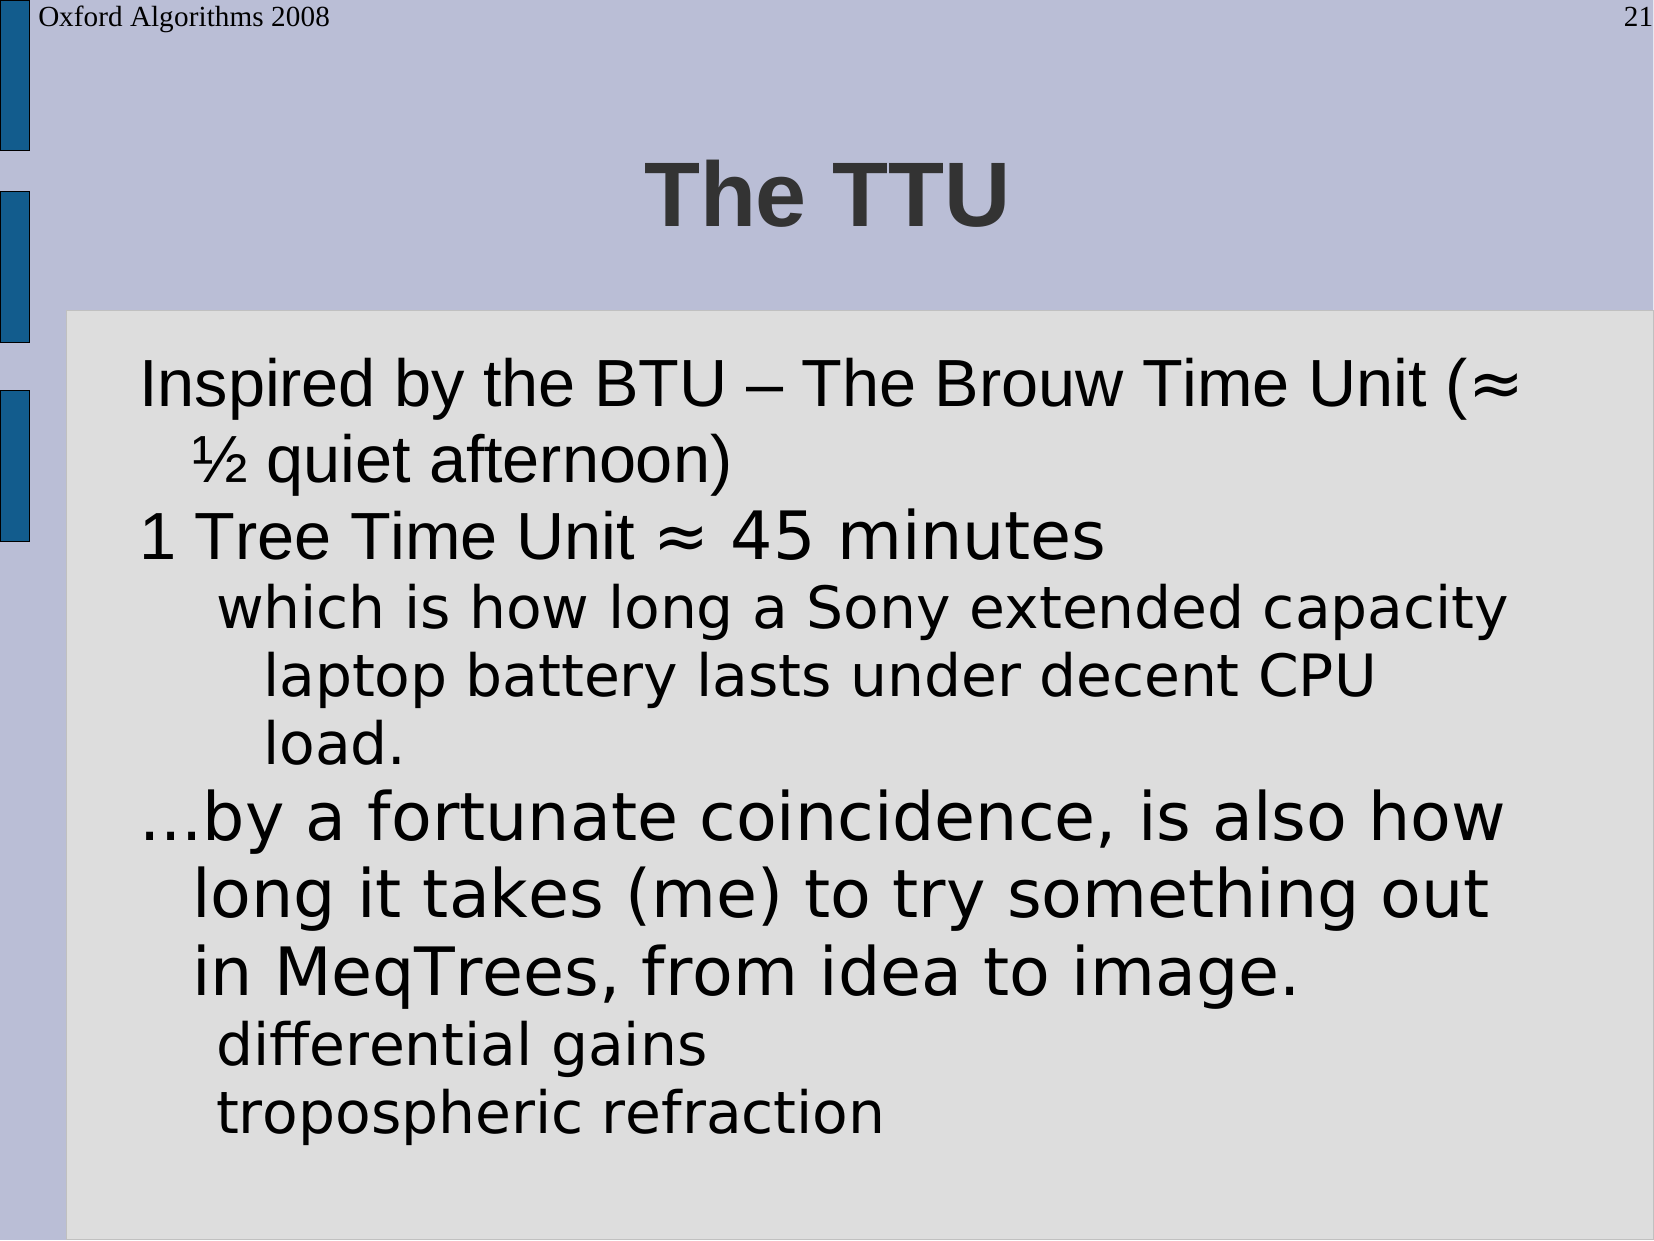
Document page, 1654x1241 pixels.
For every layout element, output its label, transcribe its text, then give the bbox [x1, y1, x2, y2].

title The TTU [121, 91, 1534, 299]
list Inspired by the BTU – The Brouw Time Unit (≈ ½ quiet afternoon) 1 Tree Time Unit ≈ 45 minutes which is how long a Sony extended capacity laptop battery lasts under decent CPU load. ...by a fortunate coincidence, is also how long it takes (me) to try something out in MeqTrees, from idea to image. differential gains tropospheric refraction [121, 344, 1534, 1127]
